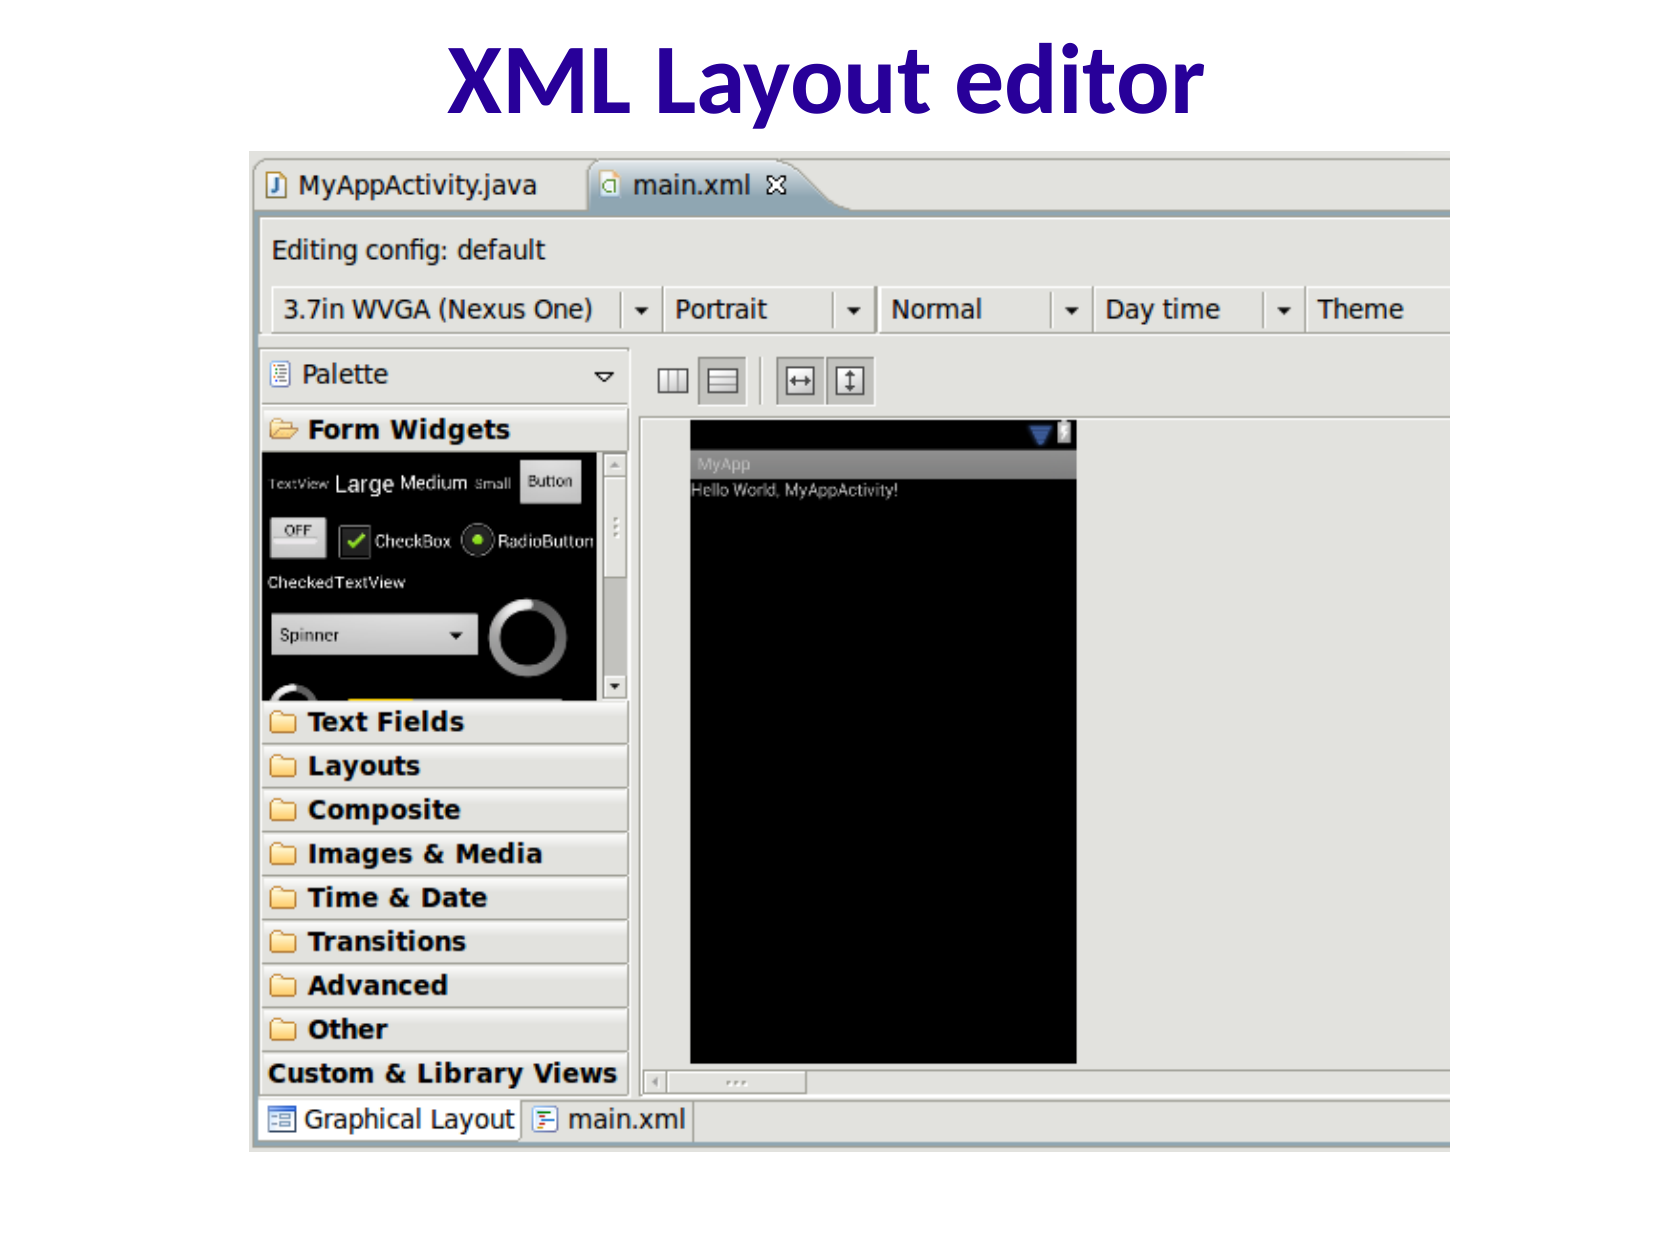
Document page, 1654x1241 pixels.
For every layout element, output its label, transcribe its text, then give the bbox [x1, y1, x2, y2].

picture [249, 151, 1450, 1152]
title XML Layout editor [82, 0, 1571, 192]
